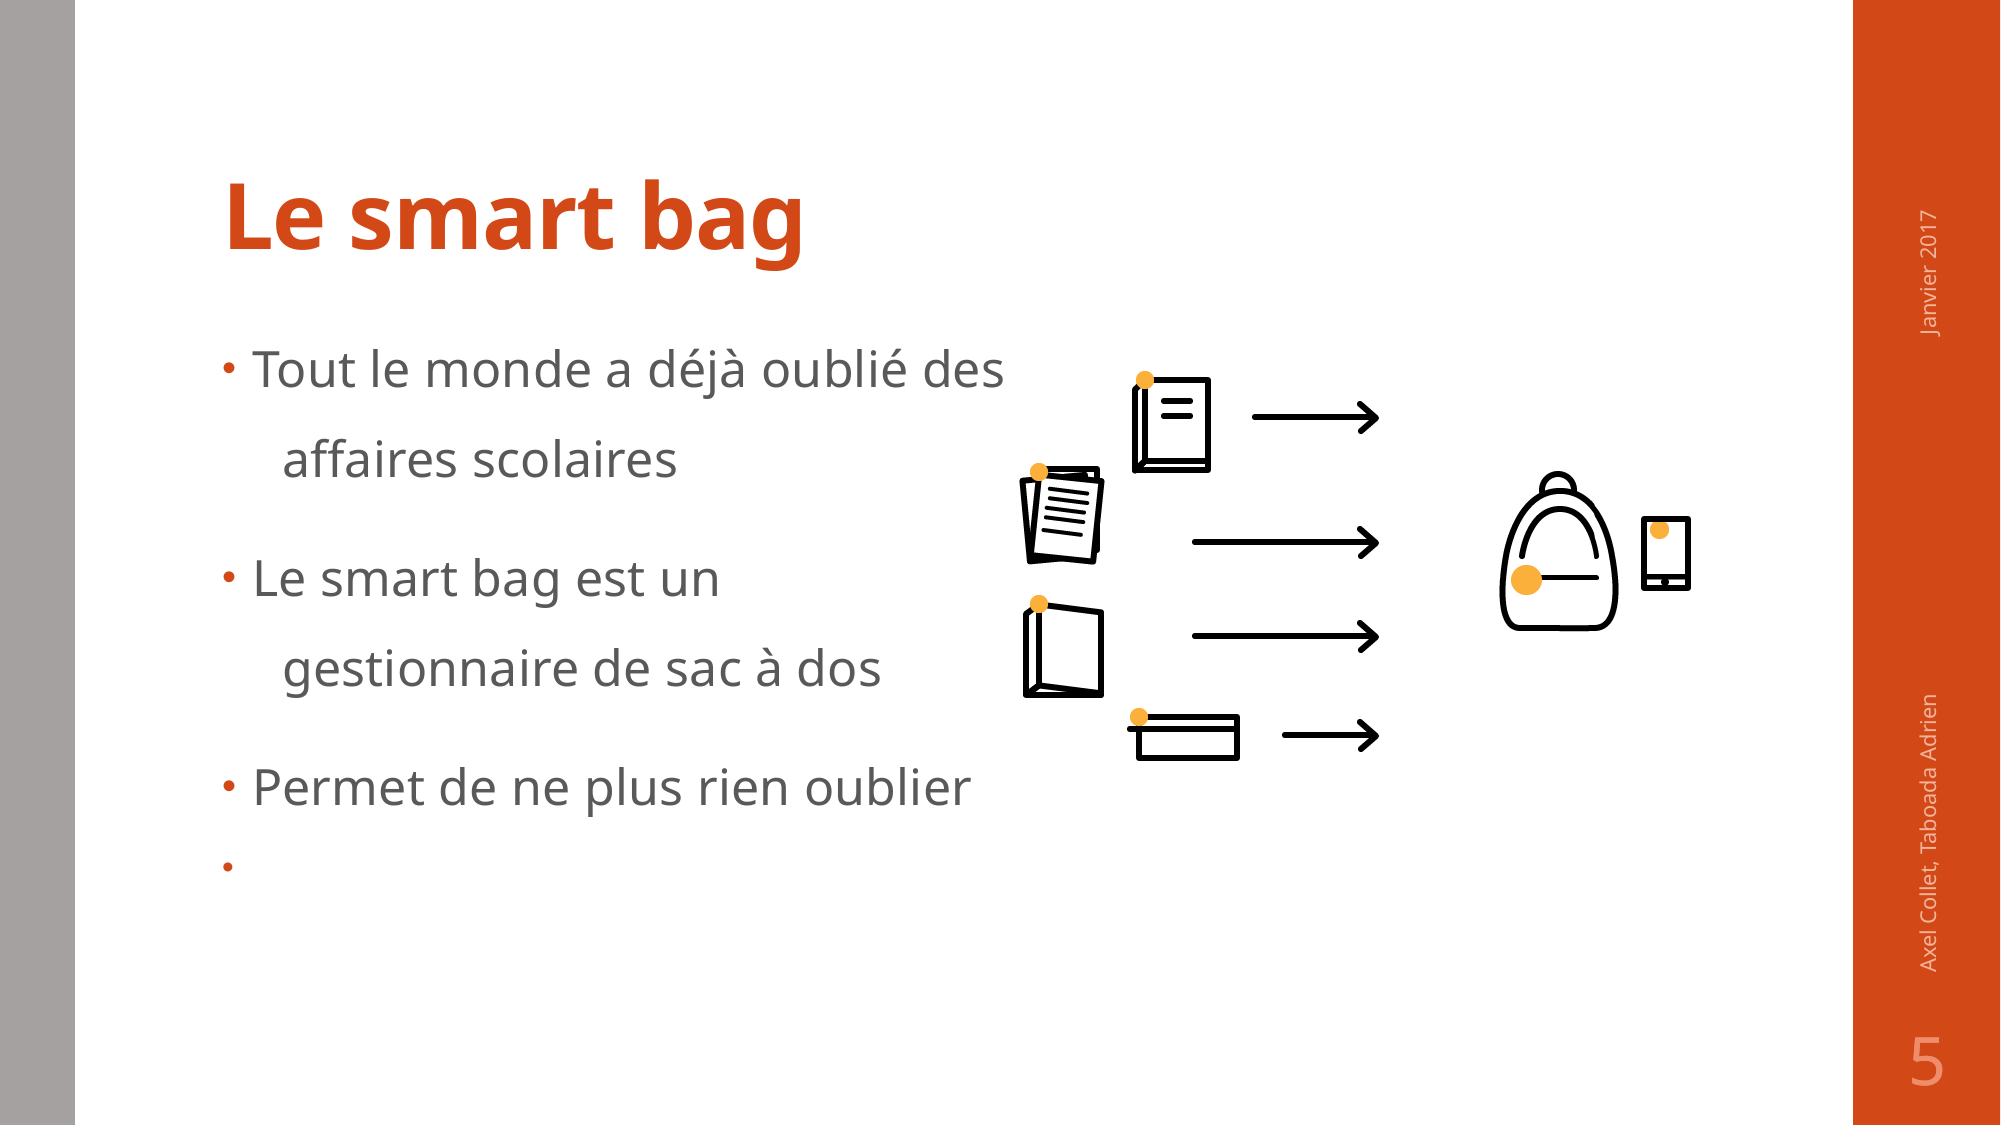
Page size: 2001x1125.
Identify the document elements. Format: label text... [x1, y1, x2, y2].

list Tout le monde a déjà oublié des affaires scolaires Le smart bag est un gestionnaire de sac à dos Permet de ne plus rien oublier [206, 299, 1030, 1014]
text_box Janvier 2017 [1897, 37, 1958, 351]
picture [878, 277, 1834, 882]
text_box Axel Collet, Taboada Adrien [1897, 400, 1958, 988]
title Le smart bag [206, 48, 1797, 278]
text_box [1852, 1012, 2000, 1110]
